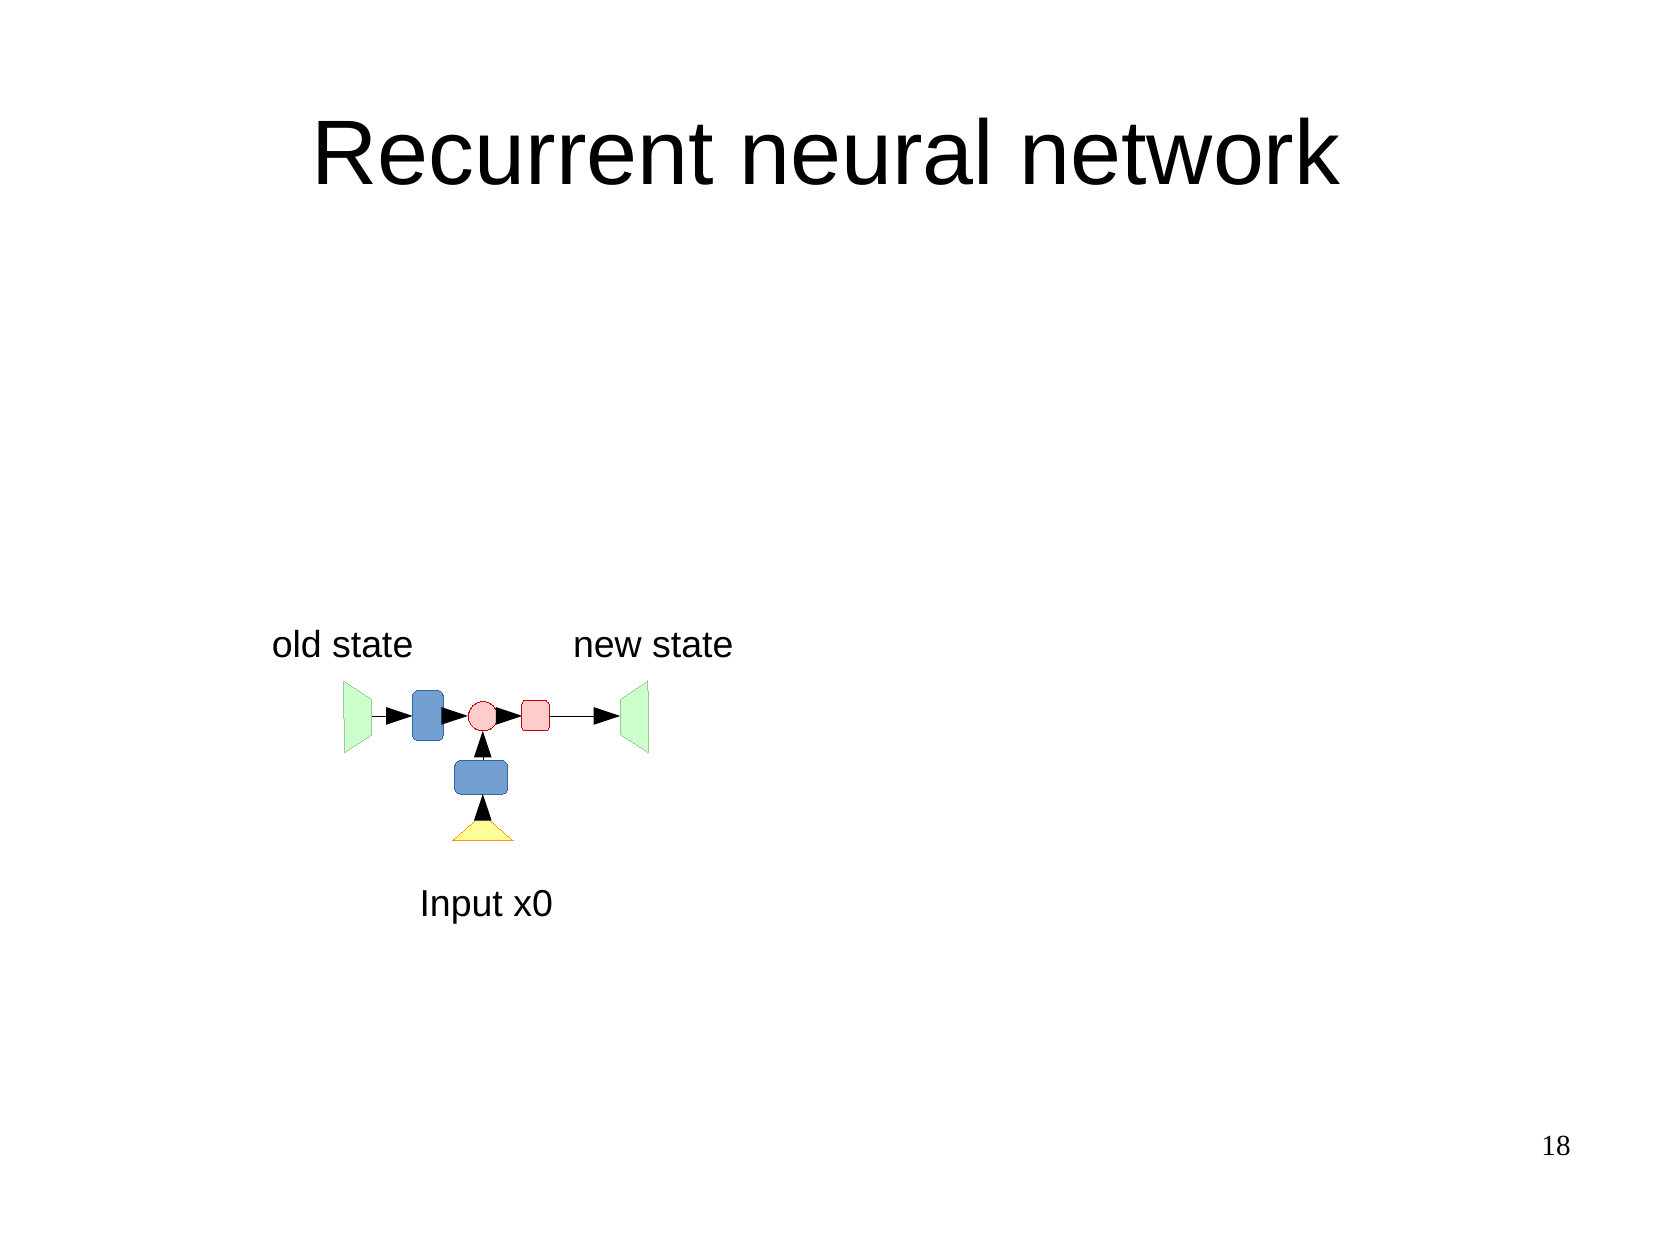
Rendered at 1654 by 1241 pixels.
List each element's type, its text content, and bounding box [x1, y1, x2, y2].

text_box [452, 821, 514, 841]
text_box new state [558, 615, 749, 673]
text_box [412, 690, 444, 741]
text_box [521, 700, 550, 731]
text_box [620, 680, 649, 753]
text_box [468, 701, 495, 731]
text_box [454, 760, 508, 795]
title Recurrent neural network [82, 49, 1571, 257]
text_box Input x0 [404, 875, 568, 933]
text_box old state [257, 615, 429, 673]
text_box [343, 681, 372, 753]
